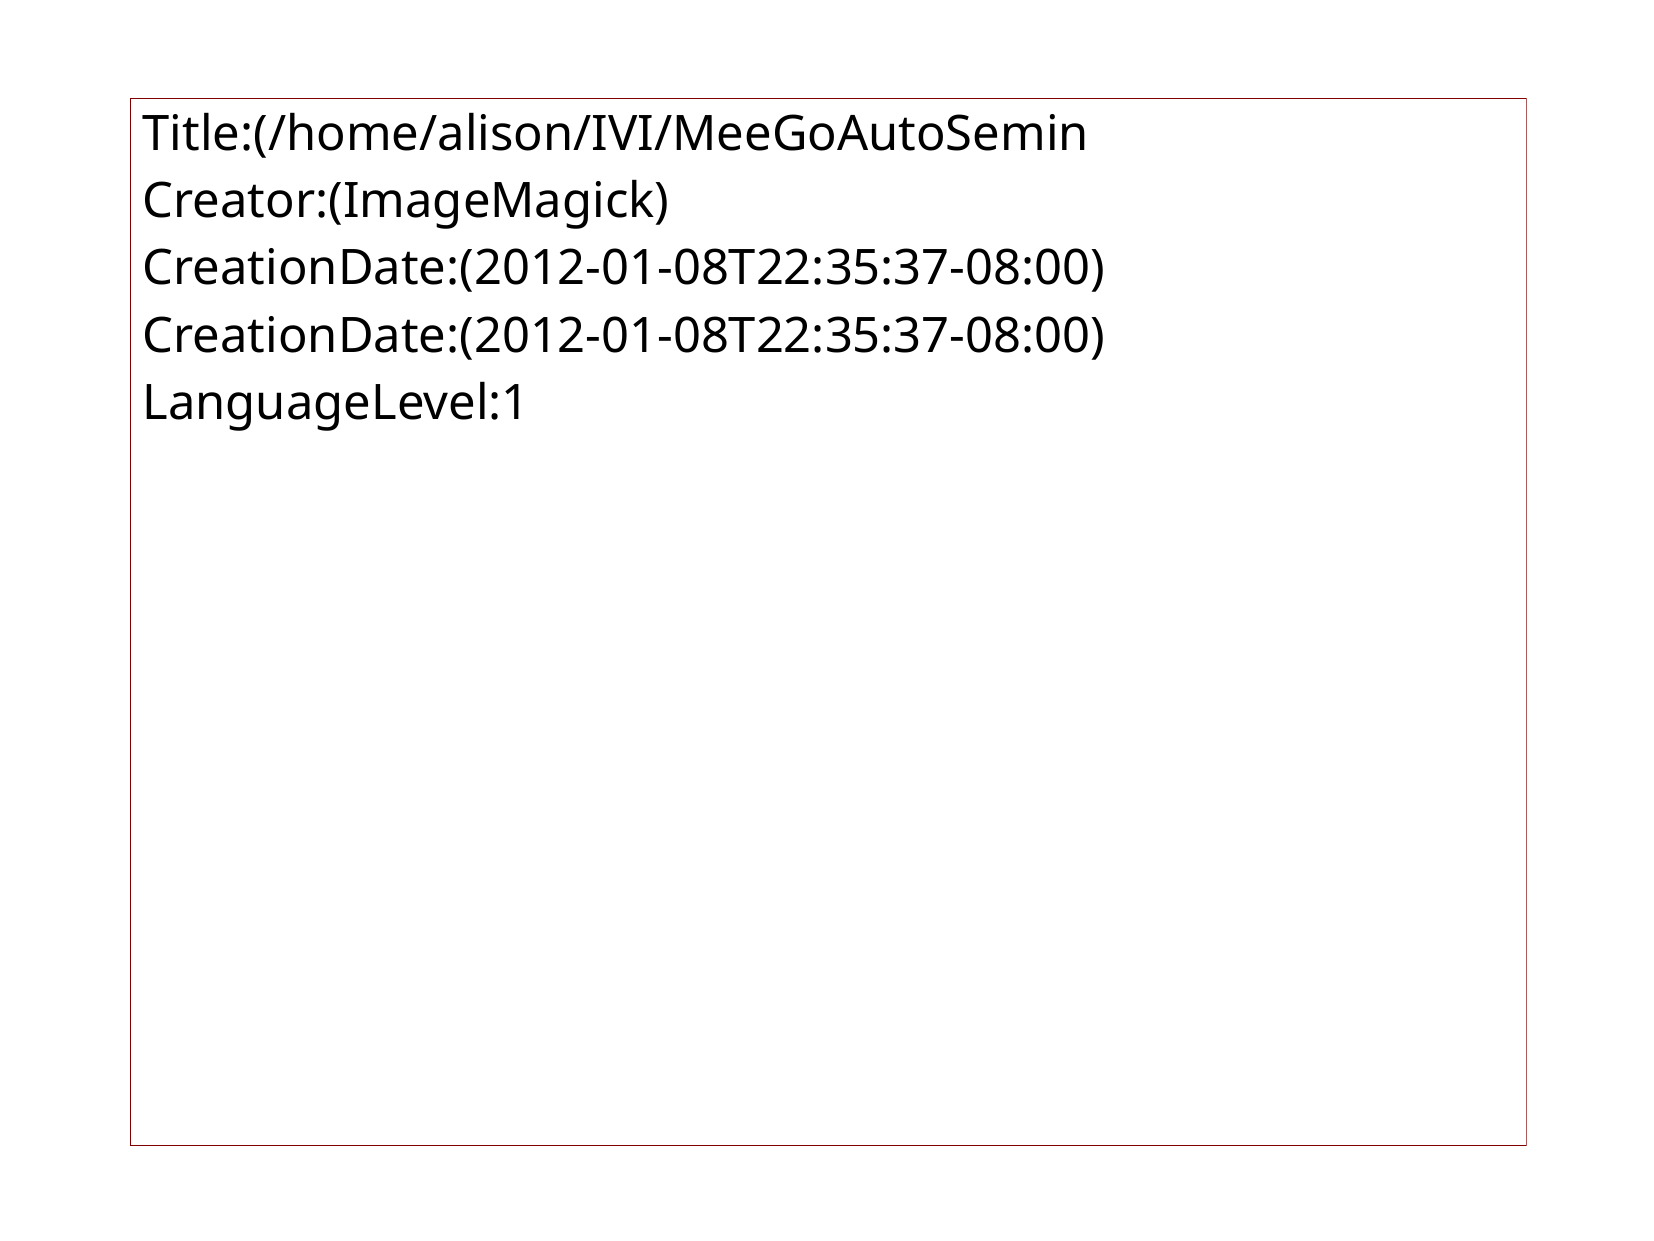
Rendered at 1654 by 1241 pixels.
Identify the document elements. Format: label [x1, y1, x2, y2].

picture [127, 95, 1527, 1146]
